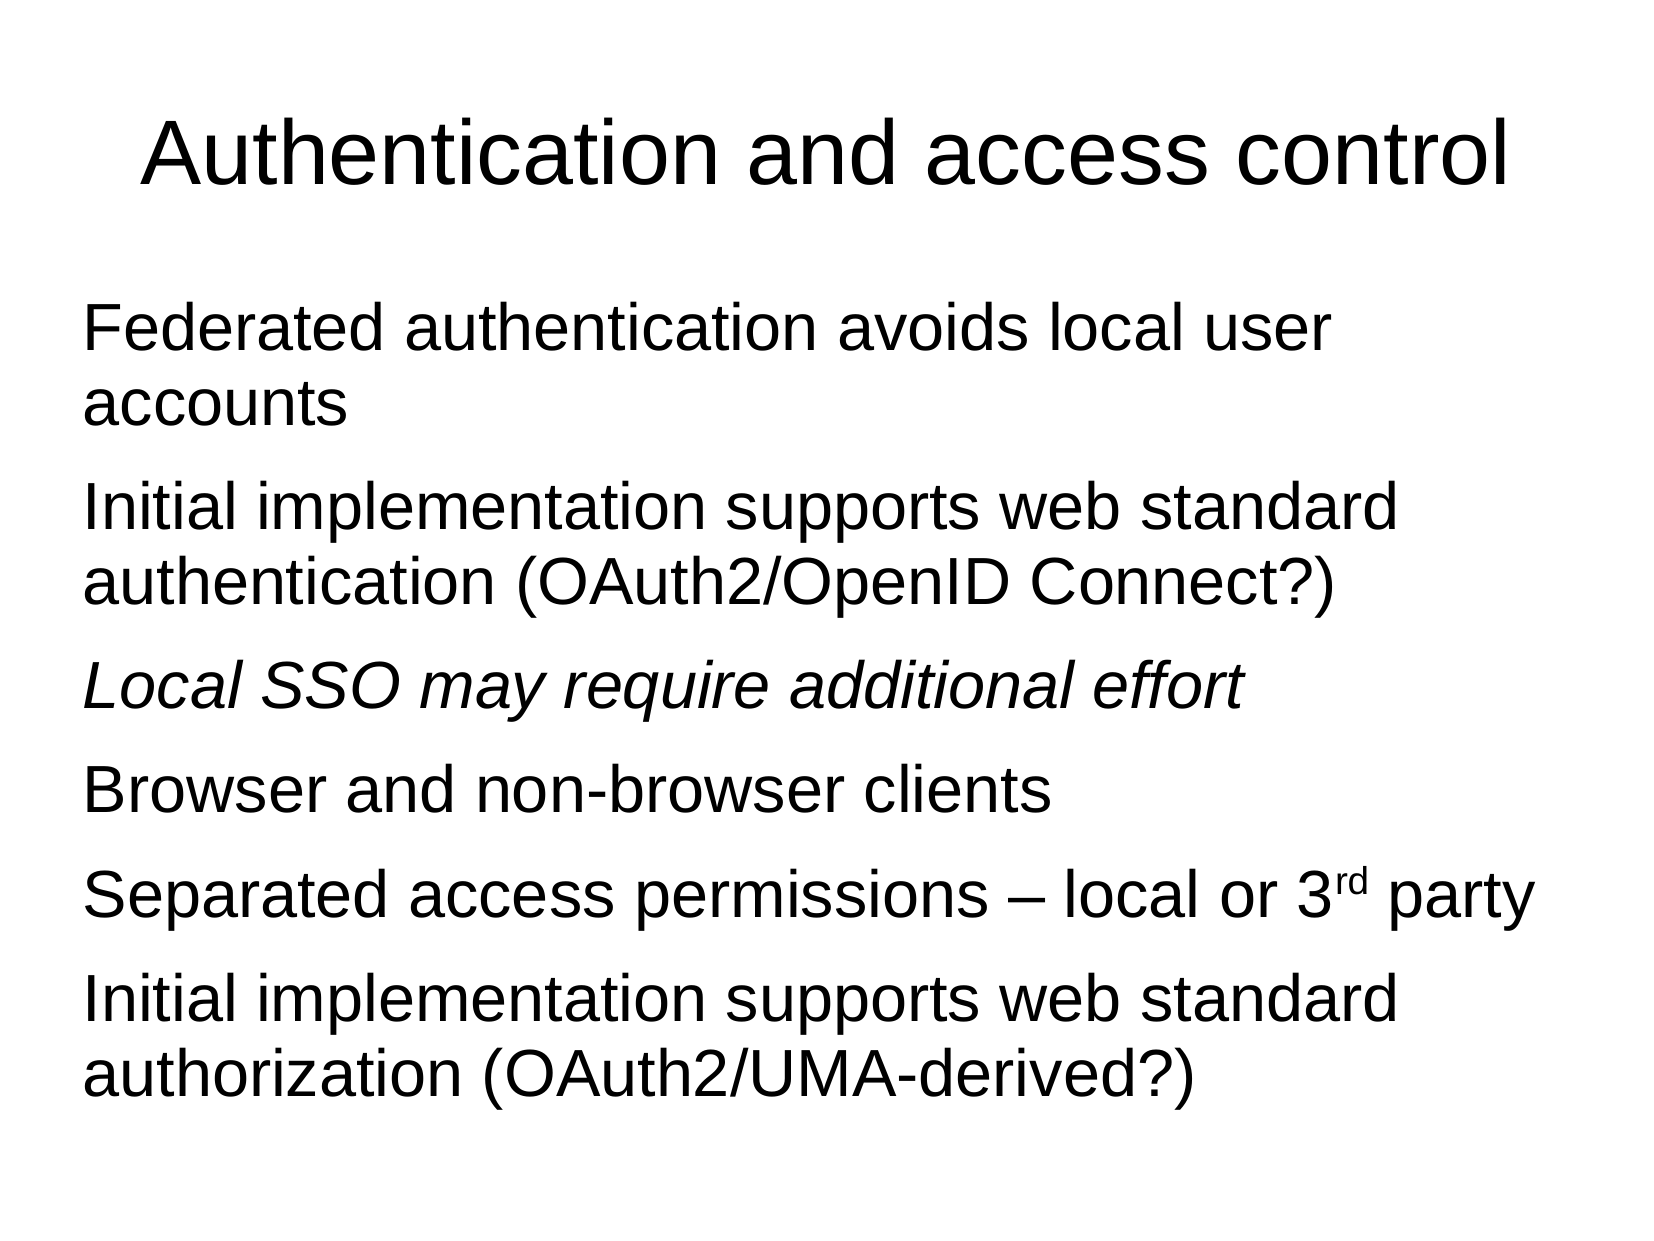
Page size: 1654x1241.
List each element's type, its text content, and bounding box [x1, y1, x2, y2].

list Federated authentication avoids local user accounts Initial implementation supports web standard authentication (OAuth2/OpenID Connect?) Local SSO may require additional effort Browser and non-browser clients Separated access permissions – local or 3rd party Initial implementation supports web standard authorization (OAuth2/UMA-derived?) [82, 290, 1571, 1152]
title Authentication and access control [82, 49, 1571, 257]
